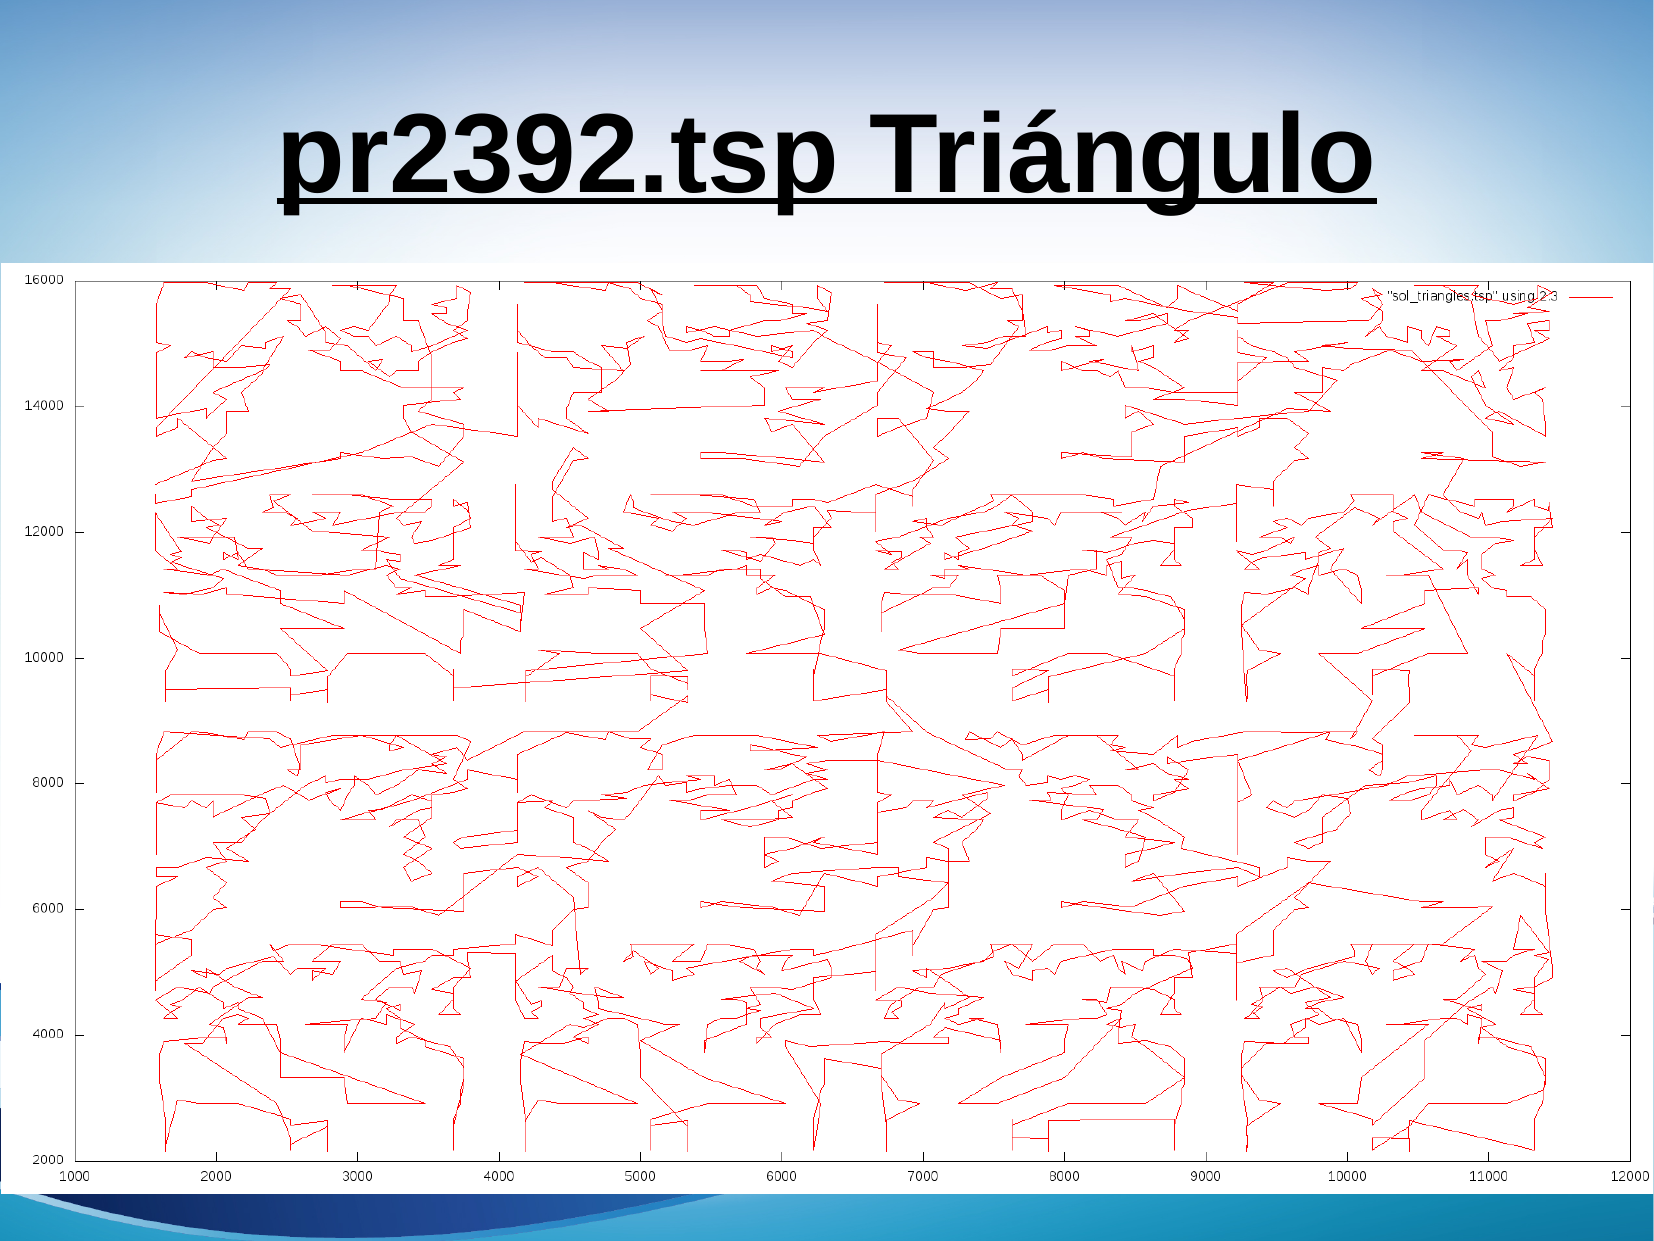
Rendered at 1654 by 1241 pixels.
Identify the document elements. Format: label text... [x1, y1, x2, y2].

picture [0, 0, 1654, 1241]
title pr2392.tsp Triángulo [82, 49, 1571, 257]
